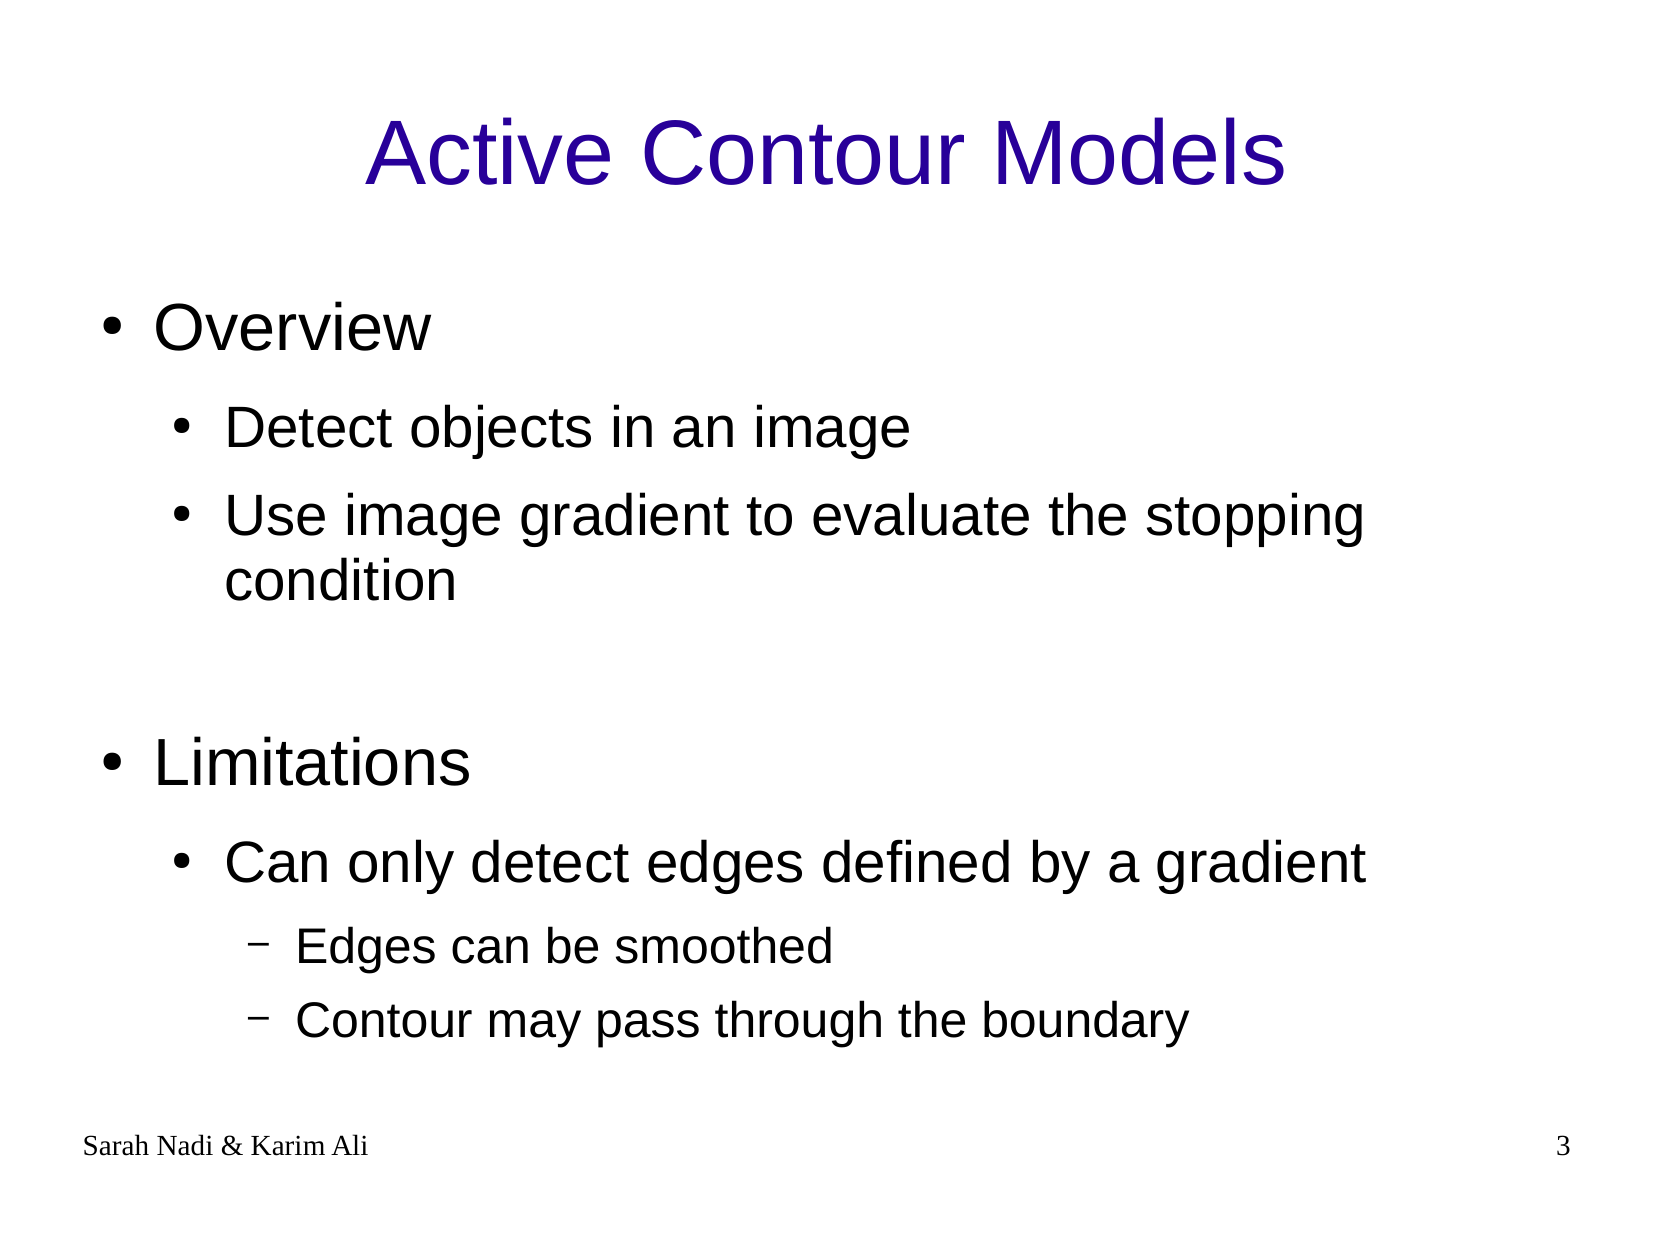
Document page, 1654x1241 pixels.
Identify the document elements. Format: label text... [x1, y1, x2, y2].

list Overview Detect objects in an image Use image gradient to evaluate the stopping condition Limitations Can only detect edges defined by a gradient Edges can be smoothed Contour may pass through the boundary [82, 290, 1571, 1109]
title Active Contour Models [82, 49, 1571, 257]
